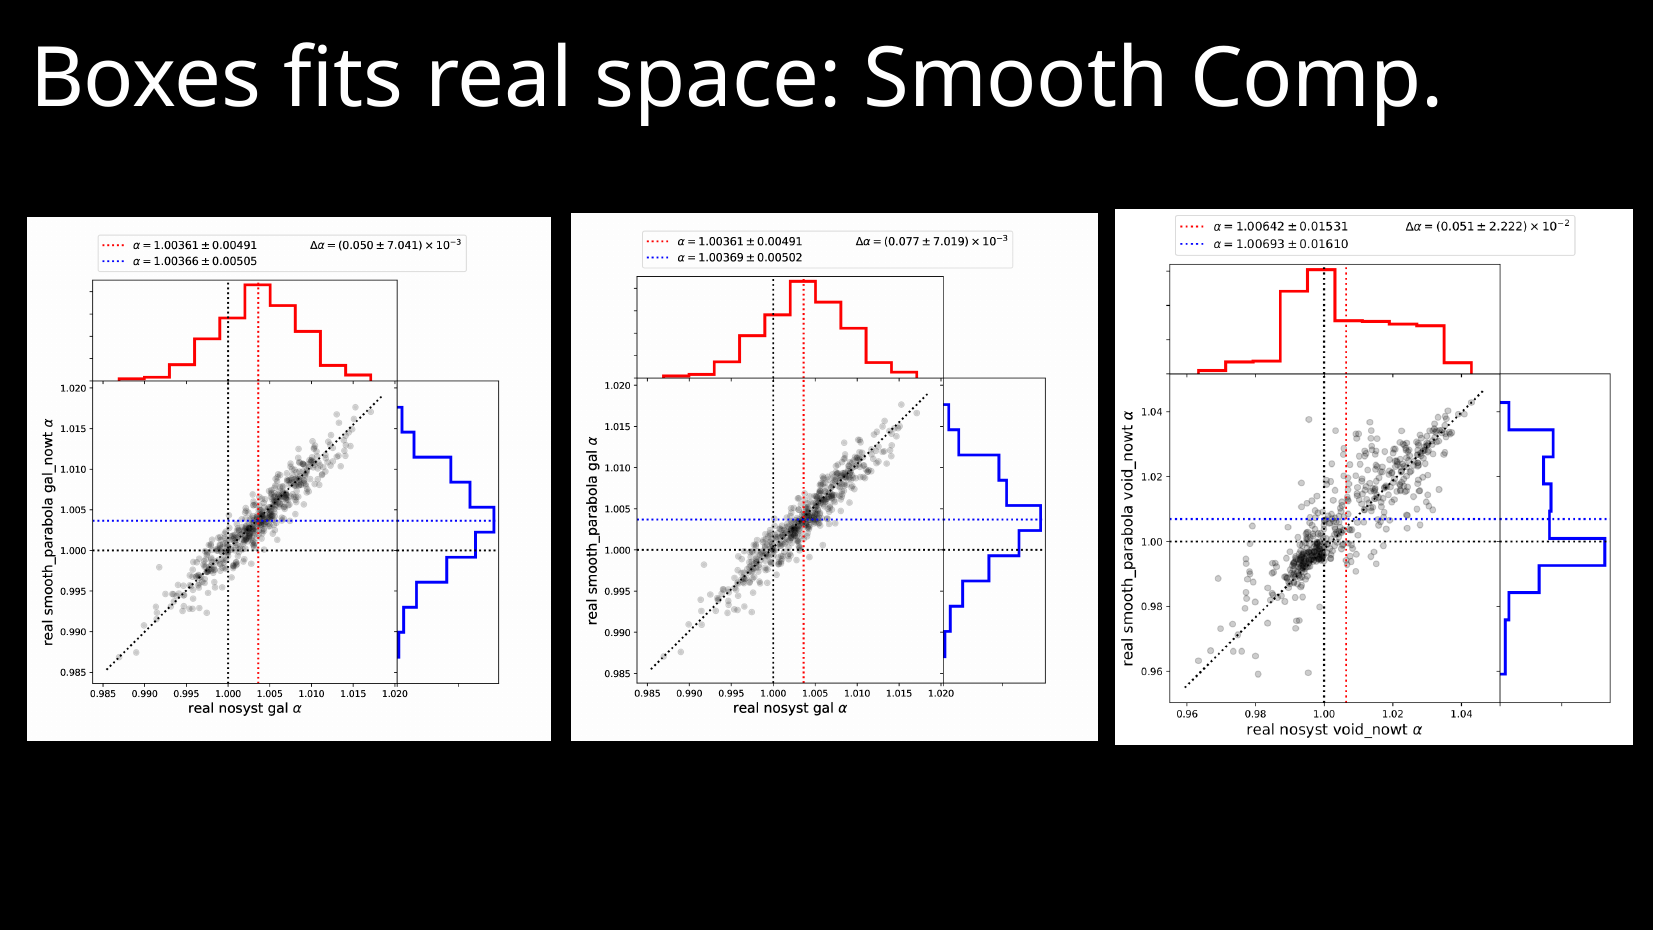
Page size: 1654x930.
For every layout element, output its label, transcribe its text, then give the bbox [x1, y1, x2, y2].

picture [571, 213, 1098, 741]
title Boxes fits real space: Smooth Comp. [30, 13, 1506, 135]
picture [1115, 209, 1633, 745]
picture [27, 217, 551, 741]
